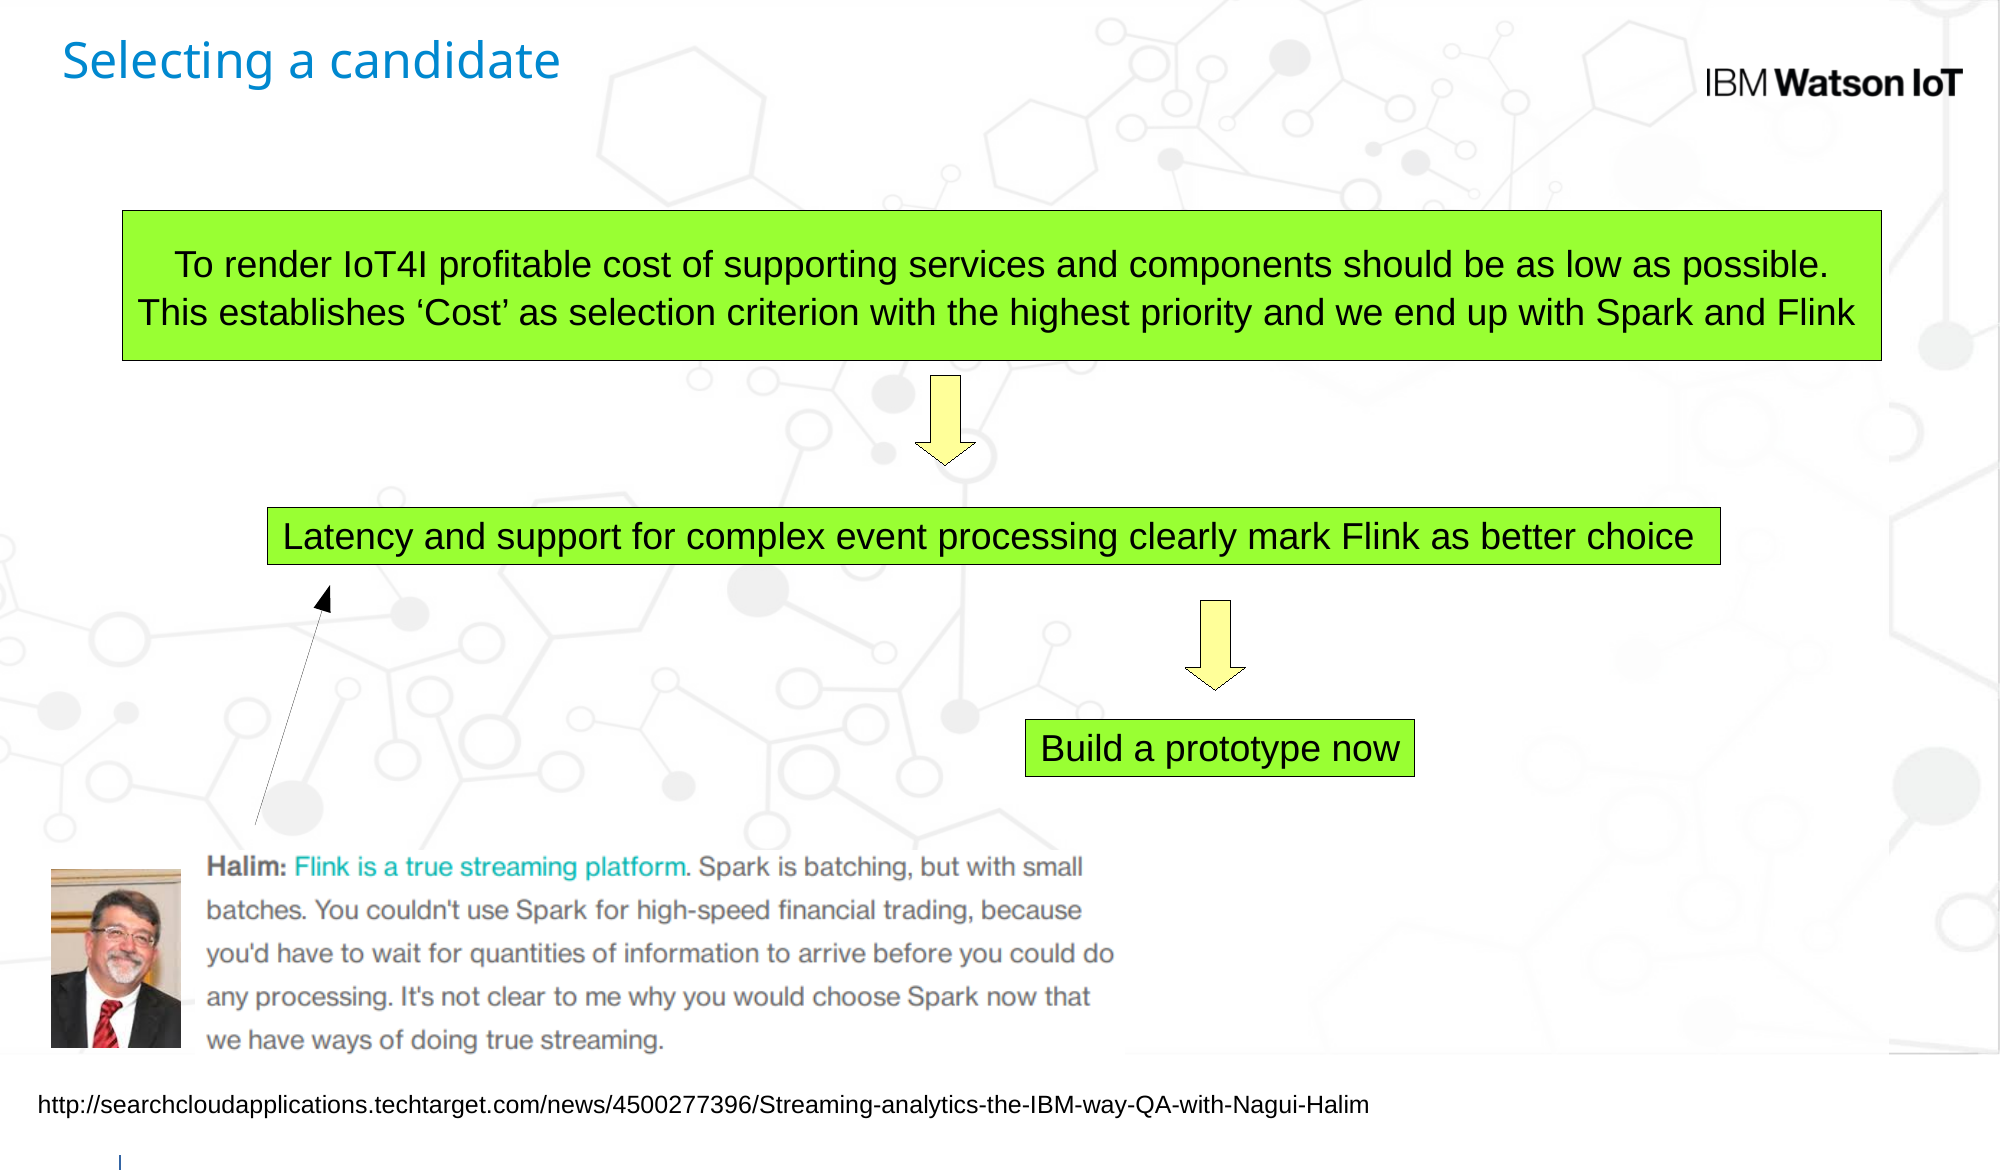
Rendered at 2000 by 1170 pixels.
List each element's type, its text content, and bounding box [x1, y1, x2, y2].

picture [51, 869, 181, 1048]
picture [195, 850, 1125, 1066]
picture [1707, 0, 2000, 1055]
text_box [915, 375, 976, 466]
title Selecting a candidate [47, 27, 1698, 150]
text_box Latency and support for complex event processing clearly mark Flink as better choice [267, 507, 1721, 565]
text_box Build a prototype now [1025, 719, 1415, 777]
text_box http://searchcloudapplications.techtarget.com/news/4500277396/Streaming-analytics-the-IBM-way-QA-with-Nagui-Halim [23, 1083, 1396, 1141]
text_box [1185, 600, 1246, 691]
text_box To render IoT4I profitable cost of supporting services and components should be as low as possible. This establishes ‘Cost’ as selection criterion with the highest priority and we end up with Spark and Flink [122, 210, 1882, 361]
